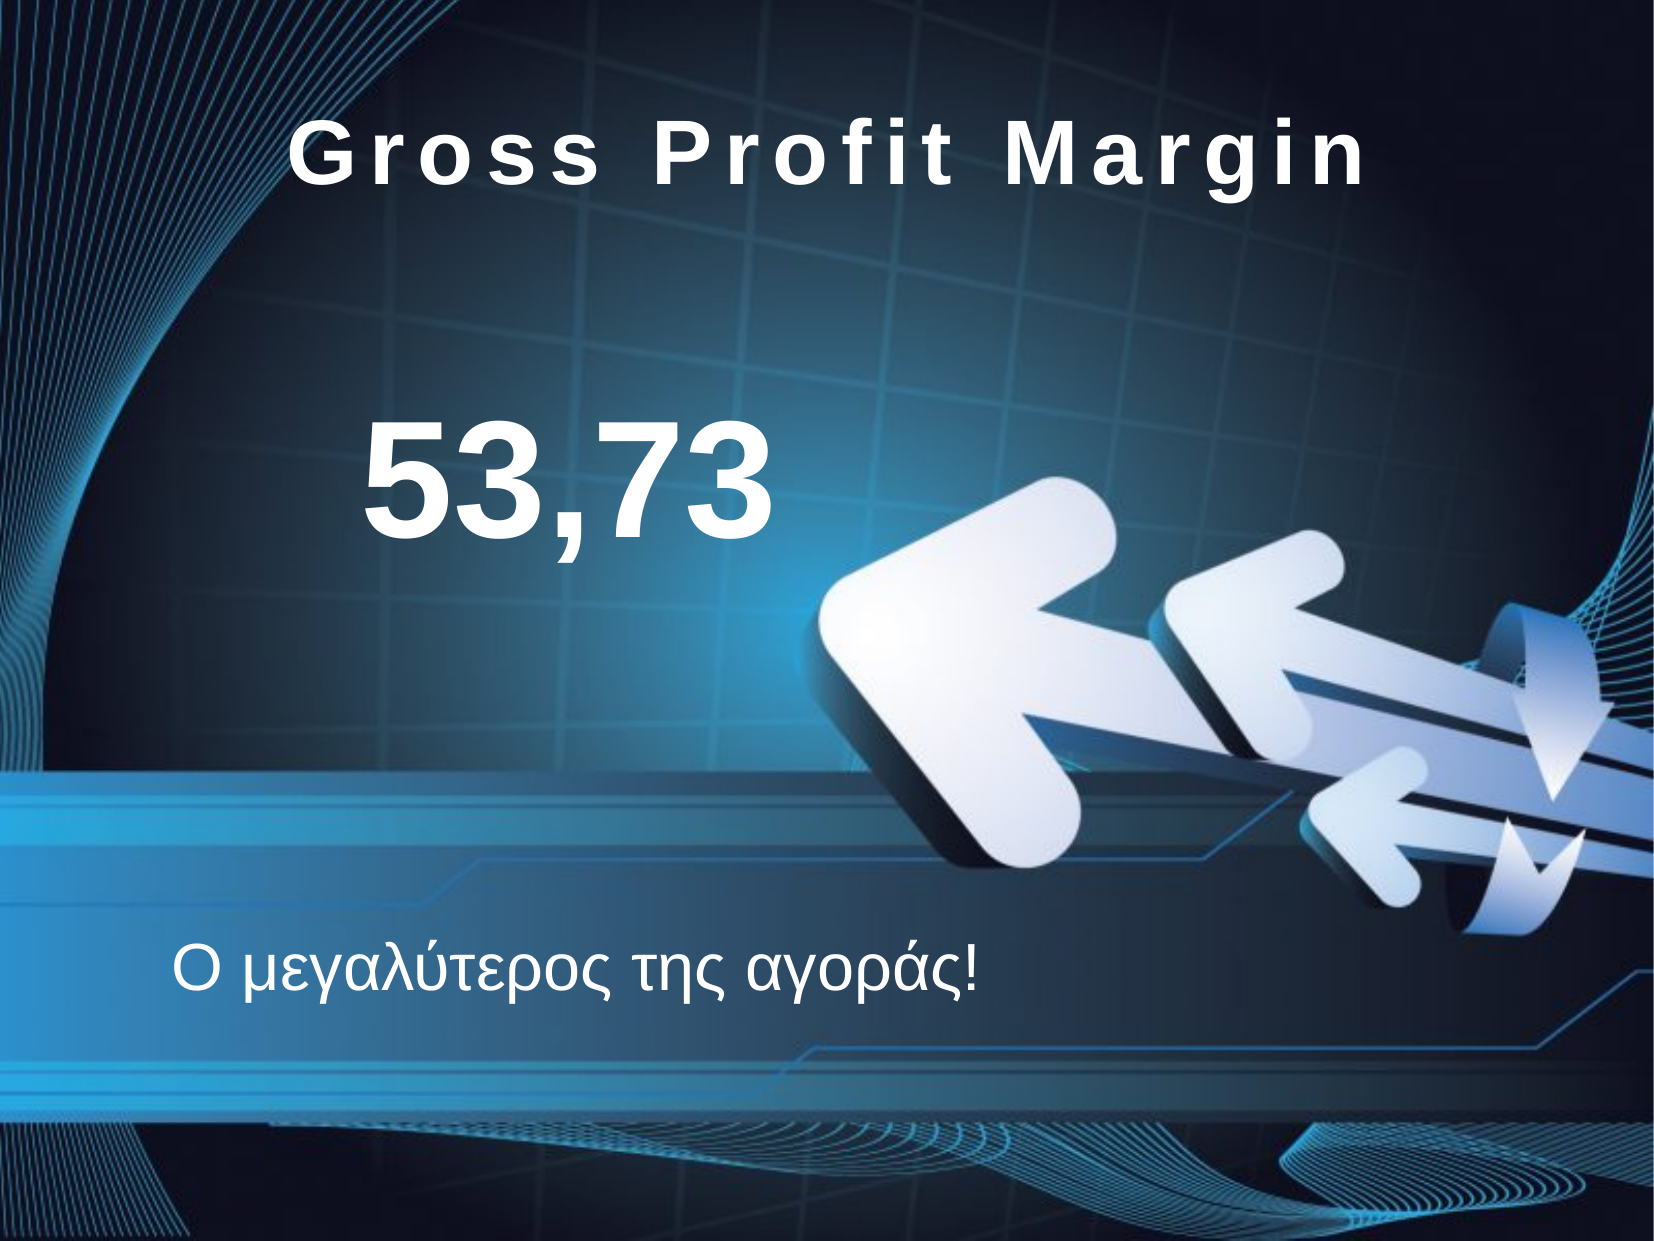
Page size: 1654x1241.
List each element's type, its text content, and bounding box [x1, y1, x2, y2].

list Ο μεγαλύτερος της αγοράς! [100, 929, 1034, 1241]
title Gross Profit Margin [82, 49, 1571, 257]
list 53,73 [283, 386, 1010, 929]
picture [0, 0, 1654, 1241]
